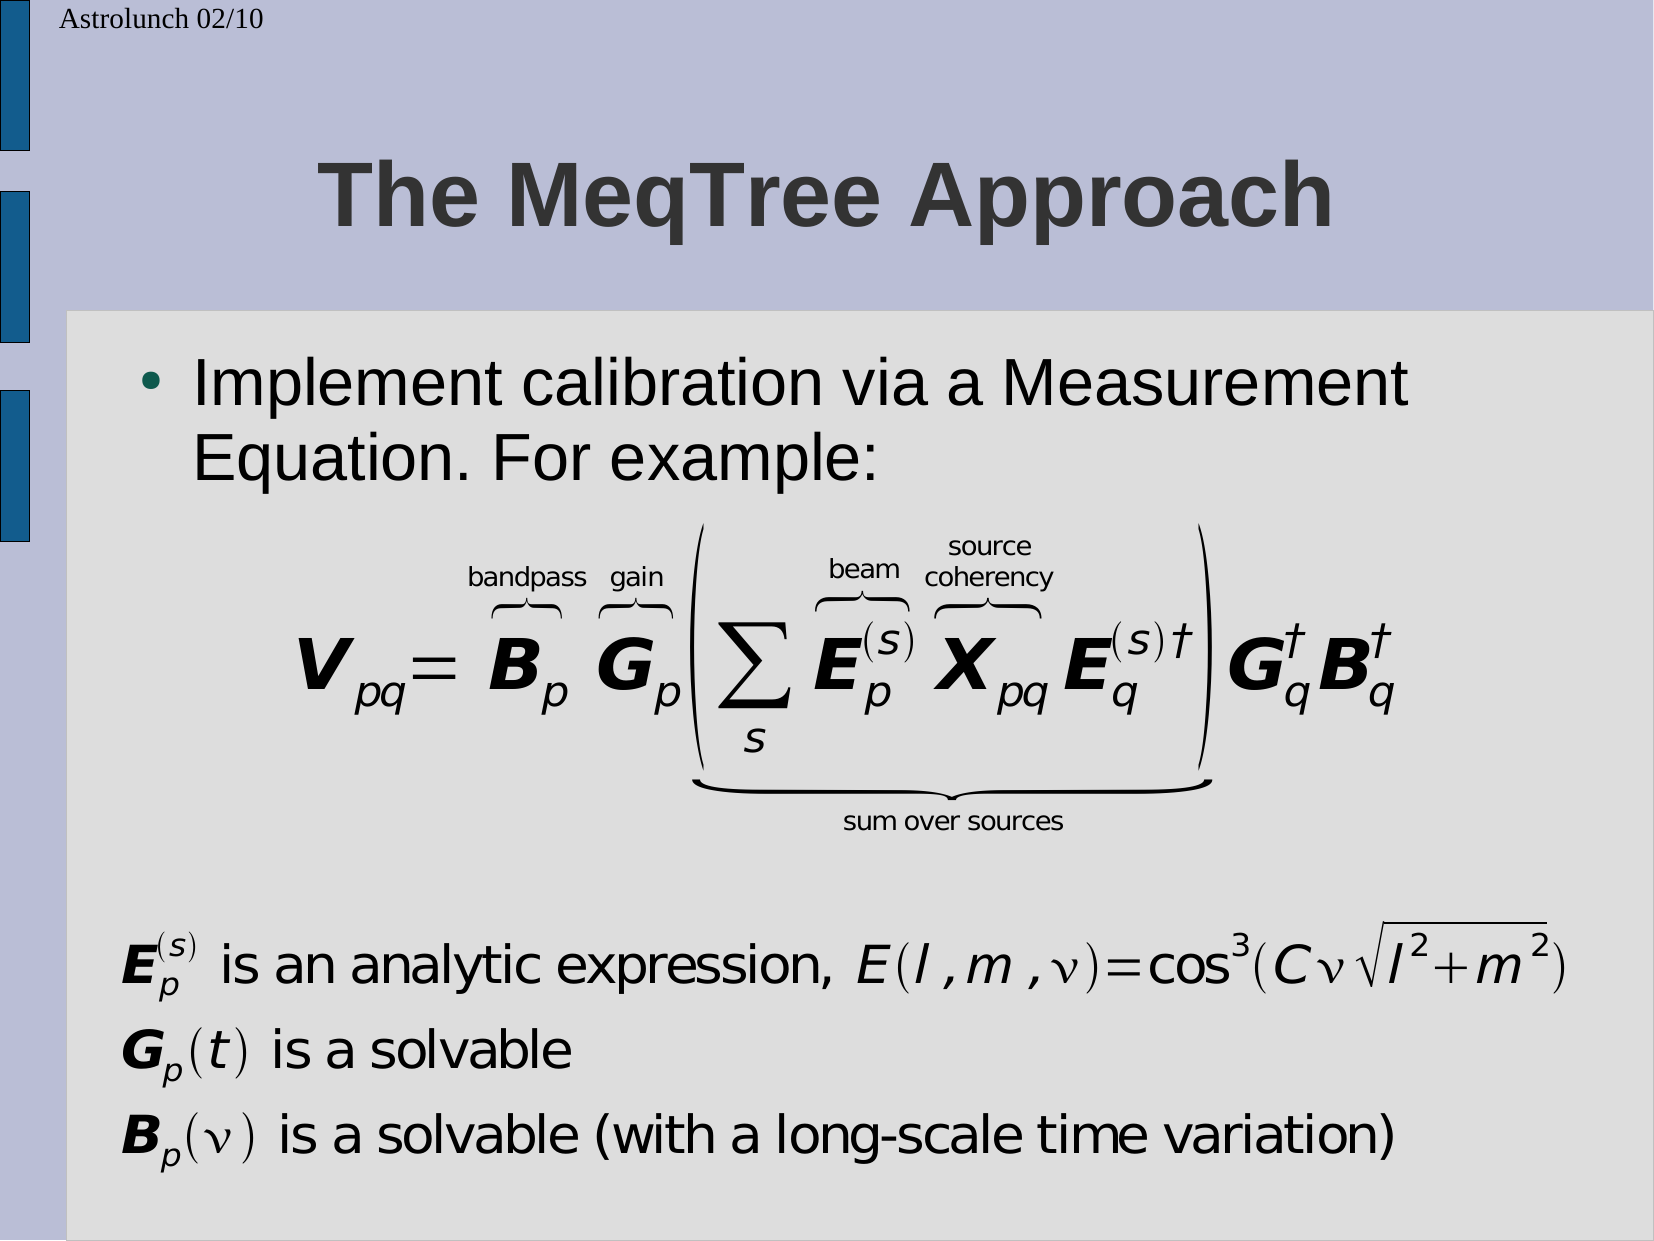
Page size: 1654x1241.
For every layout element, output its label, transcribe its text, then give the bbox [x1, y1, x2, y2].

list Implement calibration via a Measurement Equation. For example: [121, 344, 1534, 518]
chart [112, 518, 1576, 1241]
title The MeqTree Approach [121, 91, 1534, 299]
